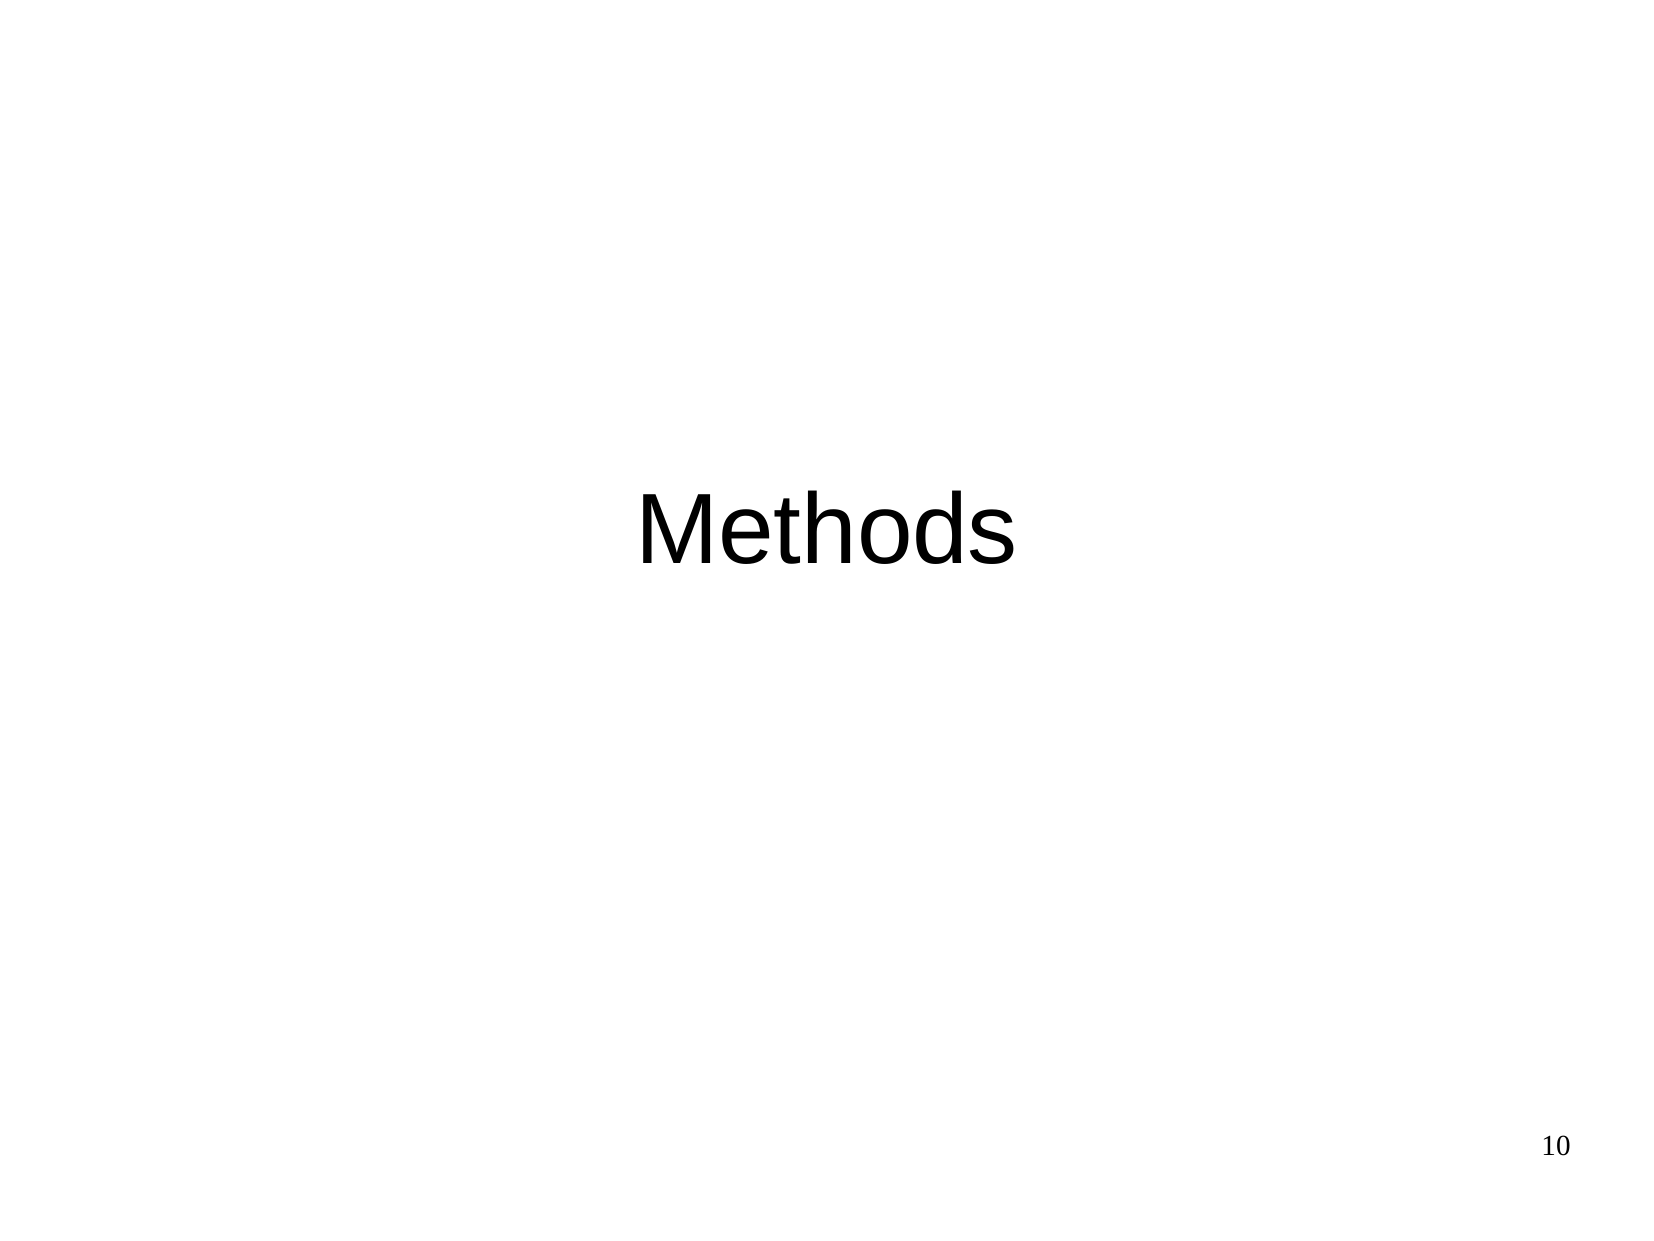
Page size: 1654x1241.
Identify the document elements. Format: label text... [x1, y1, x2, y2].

subtitle Methods [82, 49, 1571, 1010]
